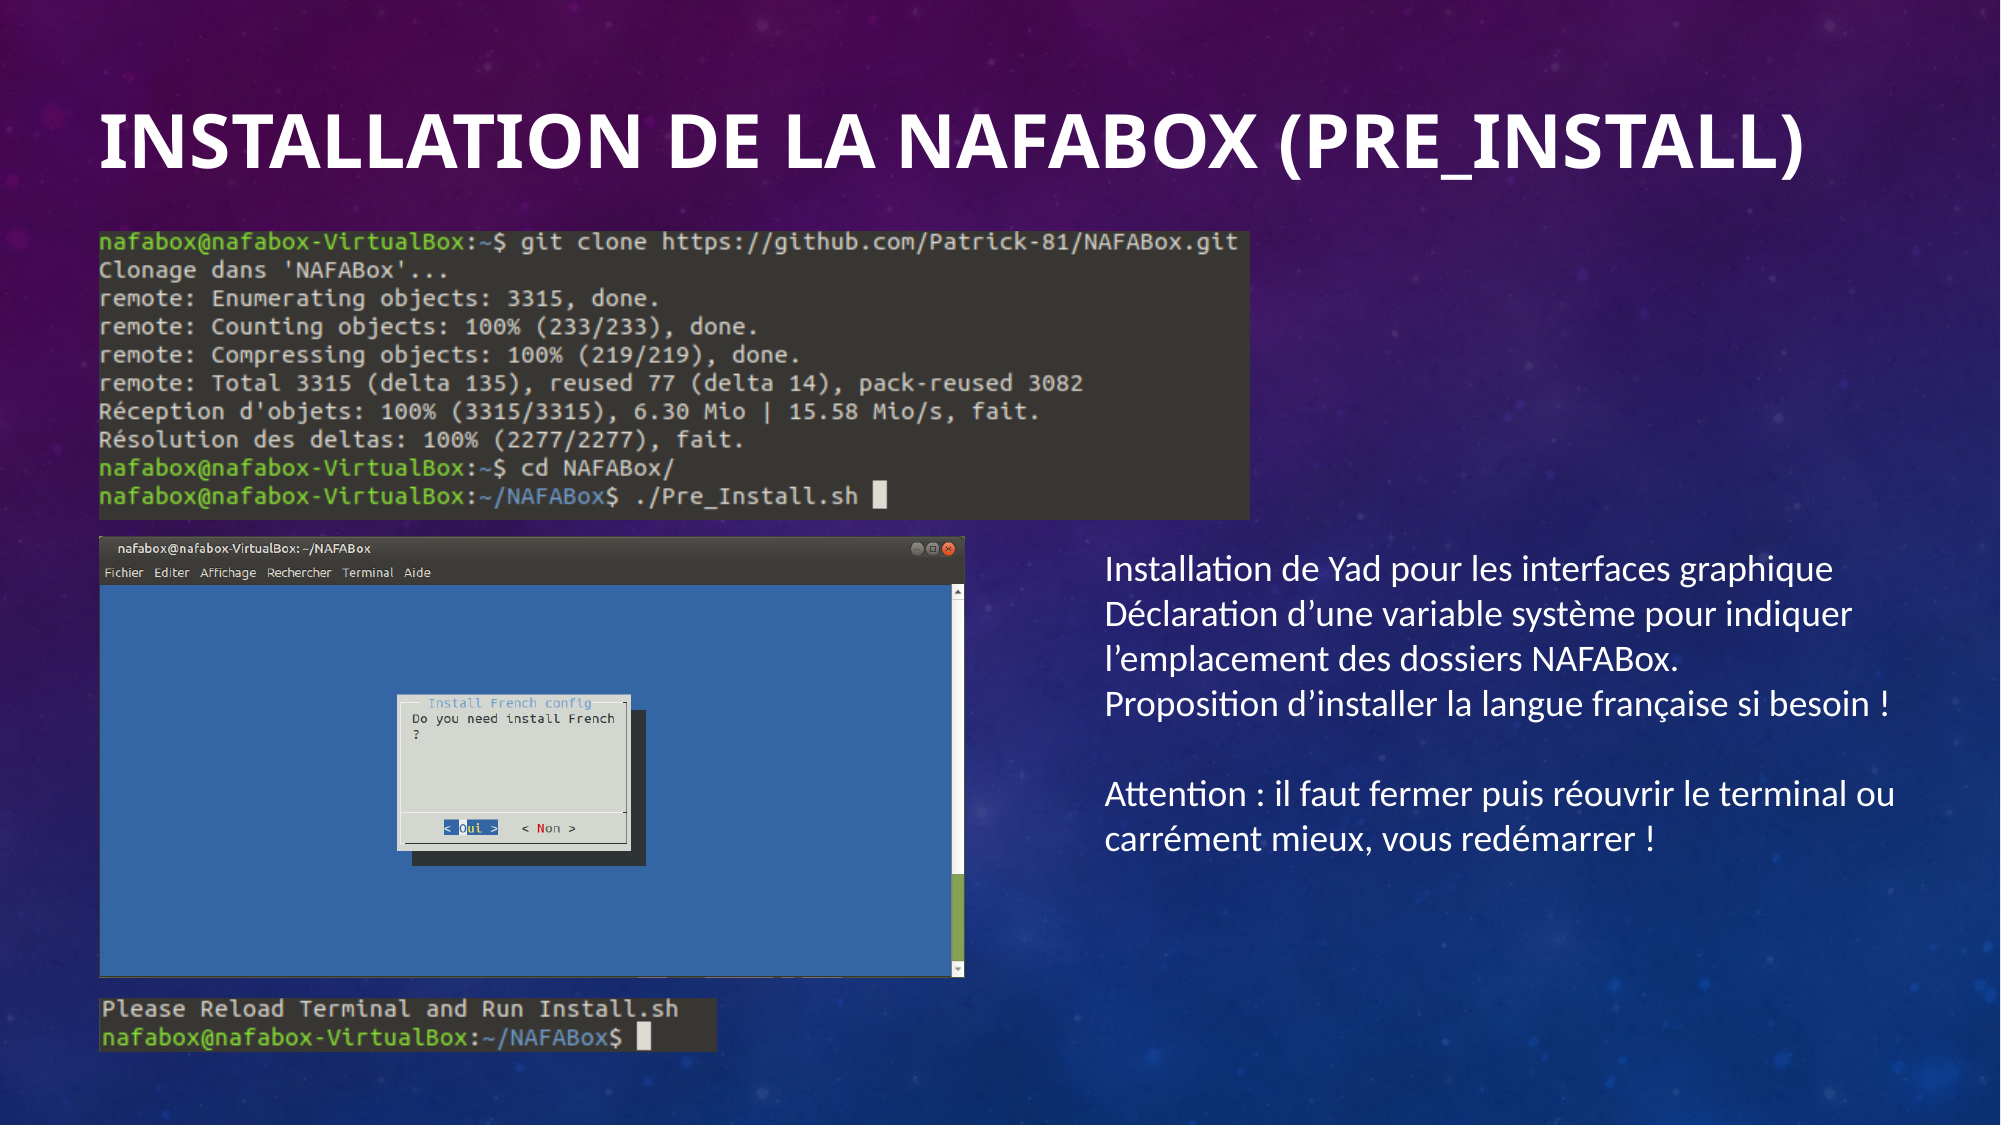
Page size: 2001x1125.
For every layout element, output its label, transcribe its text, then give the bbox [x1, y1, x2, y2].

picture [0, 0, 2001, 1125]
text_box Installation de Yad pour les interfaces graphique Déclaration d’une variable système pour indiquer l’emplacement des dossiers NAFABox. Proposition d’installer la langue française si besoin ! Attention : il faut fermer puis réouvrir le terminal ou carrément mieux, vous redémarrer ! [1089, 536, 1955, 867]
title Installation de la nafabox (Pre_install) [99, 44, 1900, 232]
